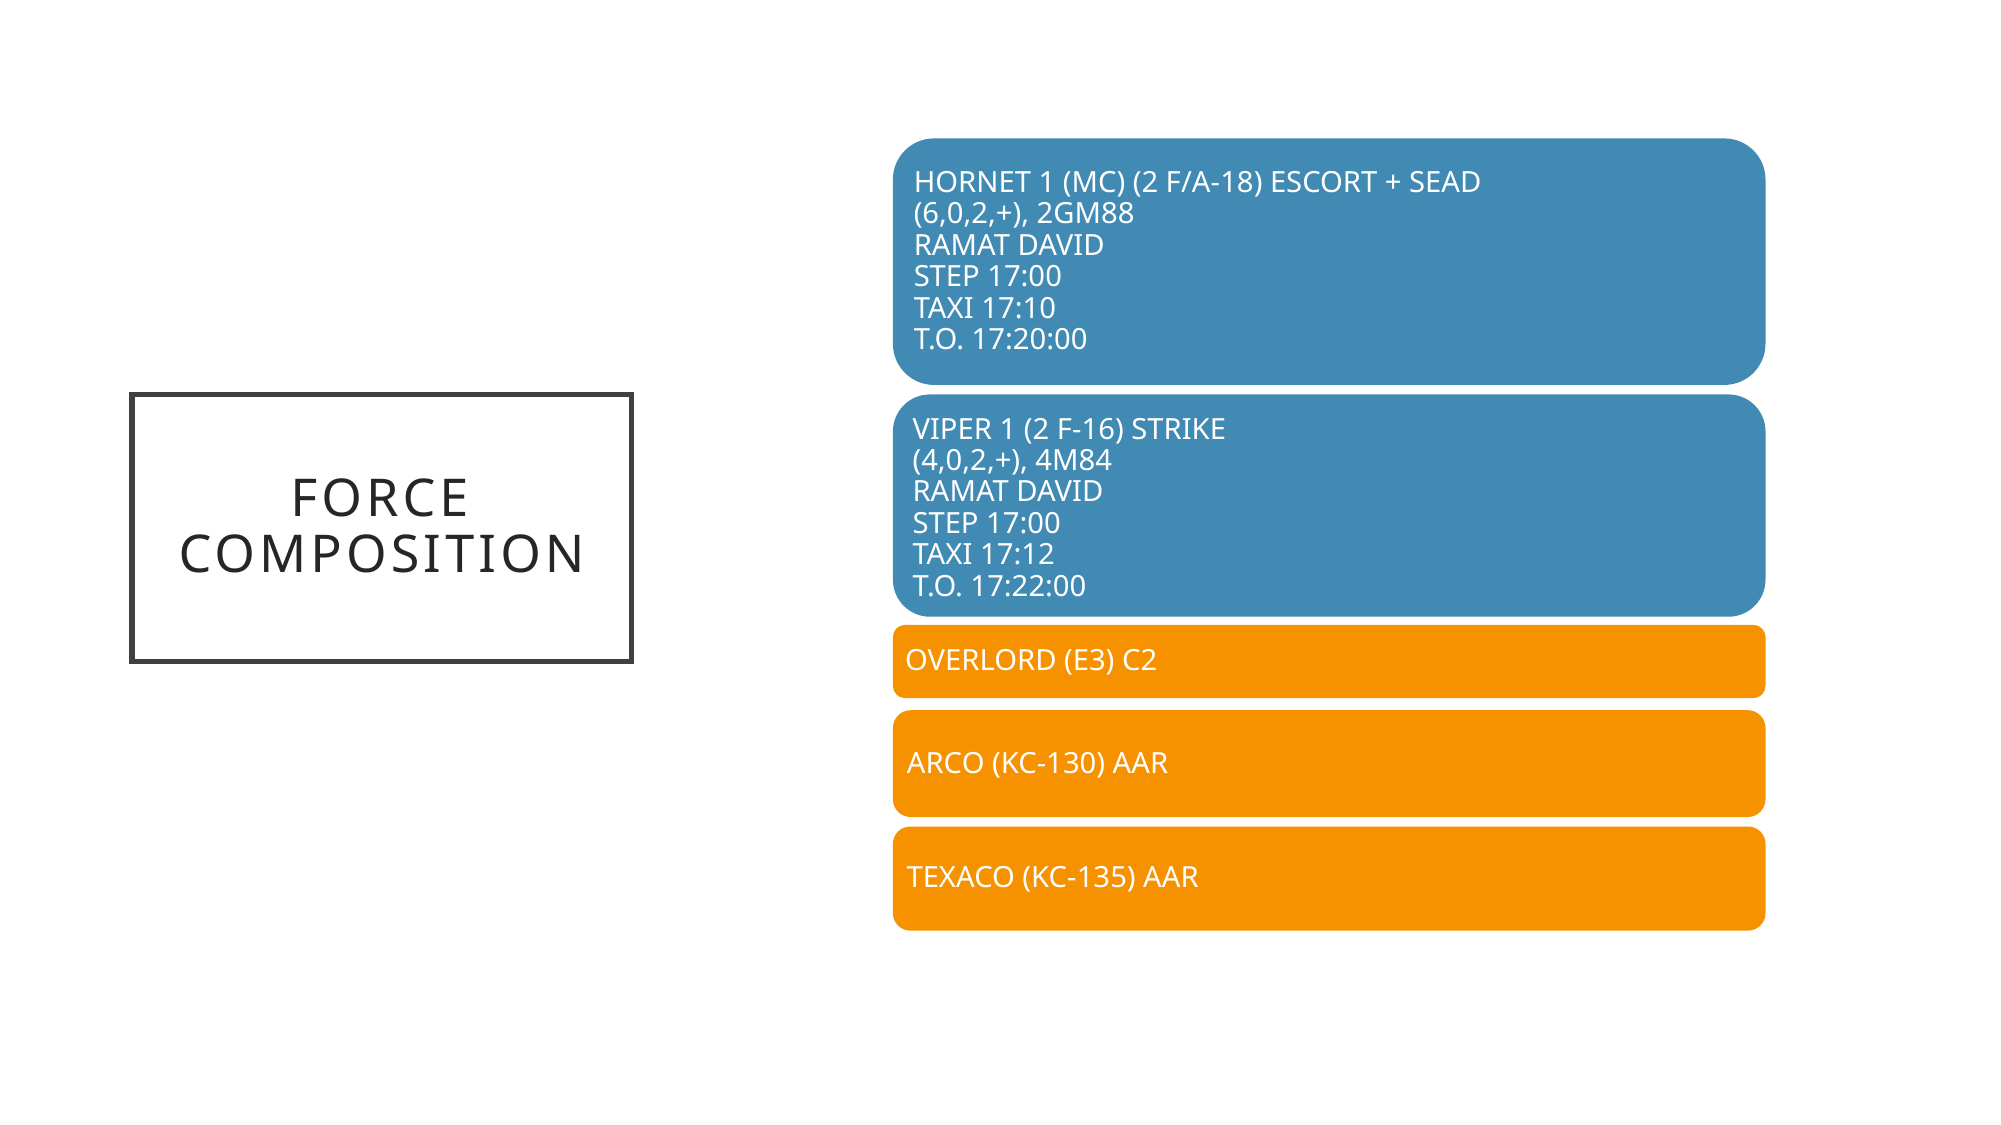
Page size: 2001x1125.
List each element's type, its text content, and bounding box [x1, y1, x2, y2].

text_box [791, 132, 1868, 942]
text_box TEXACO (KC-135) AAR [892, 826, 1766, 931]
text_box ARCO (KC-130) AAR [892, 710, 1766, 818]
title FORCE COMPOSITION [131, 394, 632, 662]
text_box HORNET 1 (MC) (2 F/A-18) ESCORT + SEAD (6,0,2,+), 2GM88 RAMAT DAVID STEP 17:00 TAXI 17:10 T.O. 17:20:00 [892, 138, 1766, 385]
text_box VIPER 1 (2 F-16) STRIKE (4,0,2,+), 4M84 RAMAT DAVID STEP 17:00 TAXI 17:12 T.O. 17:22:00 [892, 394, 1766, 617]
text_box OVERLORD (E3) C2 [892, 624, 1766, 699]
